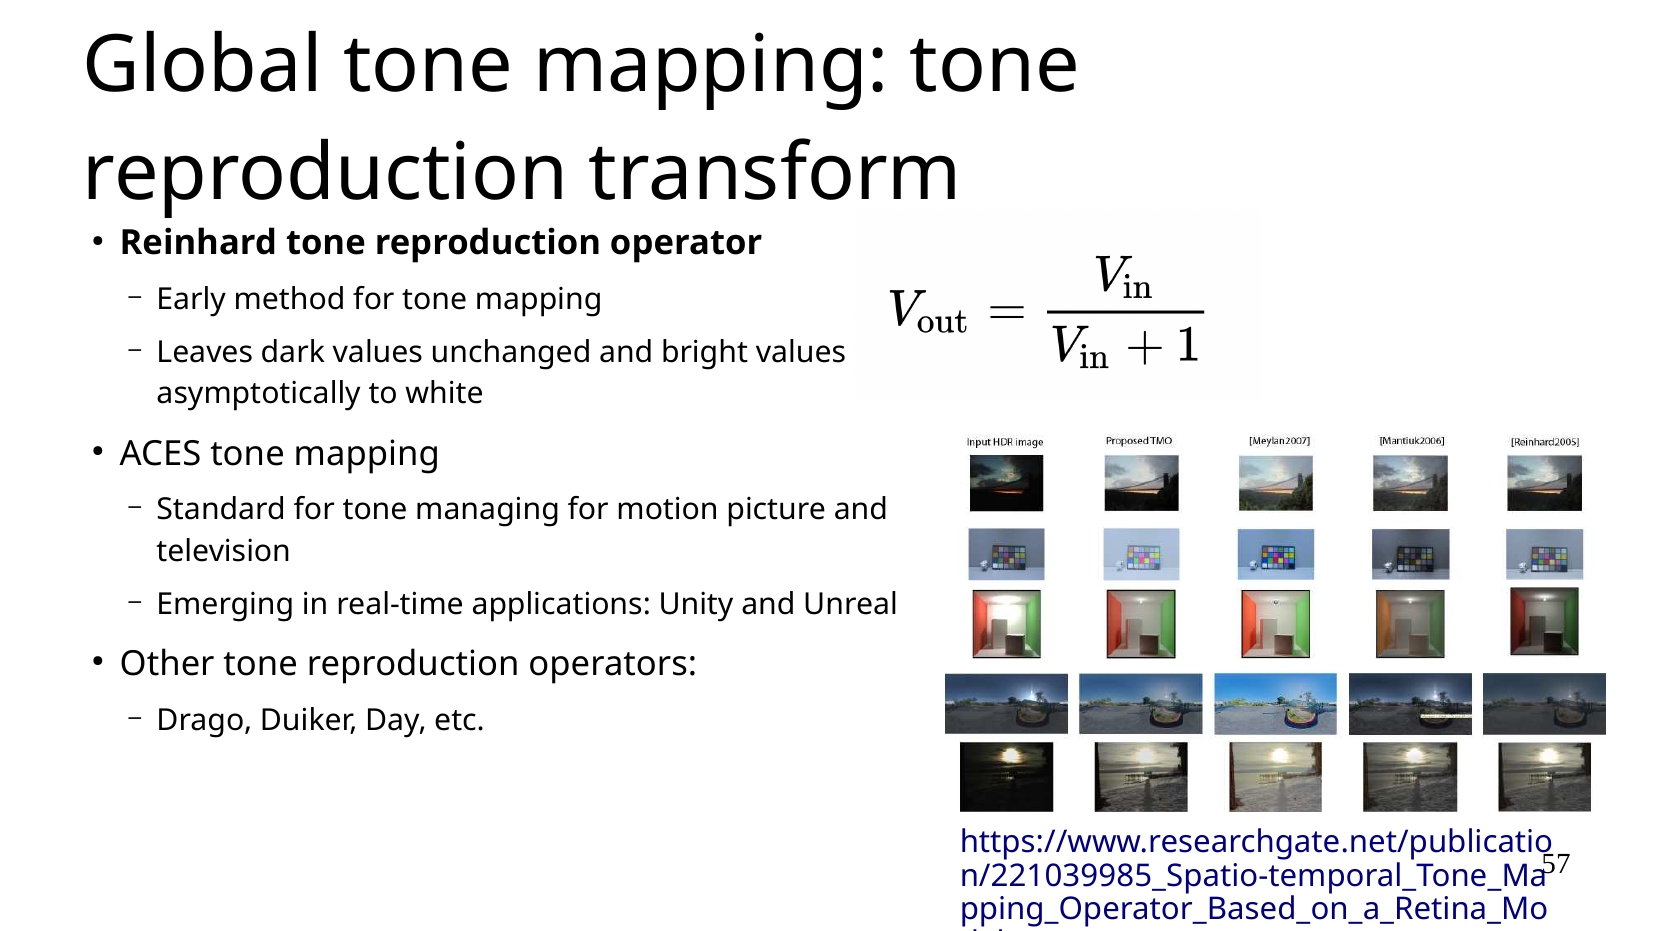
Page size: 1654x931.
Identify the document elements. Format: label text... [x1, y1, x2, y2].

list Reinhard tone reproduction operator Early method for tone mapping Leaves dark values unchanged and bright values asymptotically to white ACES tone mapping Standard for tone managing for motion picture and television Emerging in real-time applications: Unity and Unreal Other tone reproduction operators: Drago, Duiker, Day, etc. [82, 217, 946, 758]
picture [854, 209, 1606, 813]
title Global tone mapping: tone reproduction transform [82, 37, 1571, 193]
text_box https://www.researchgate.net/publication/221039985_Spatio-temporal_Tone_Mapping_Operator_Based_on_a_Retina_Model [945, 812, 1576, 866]
